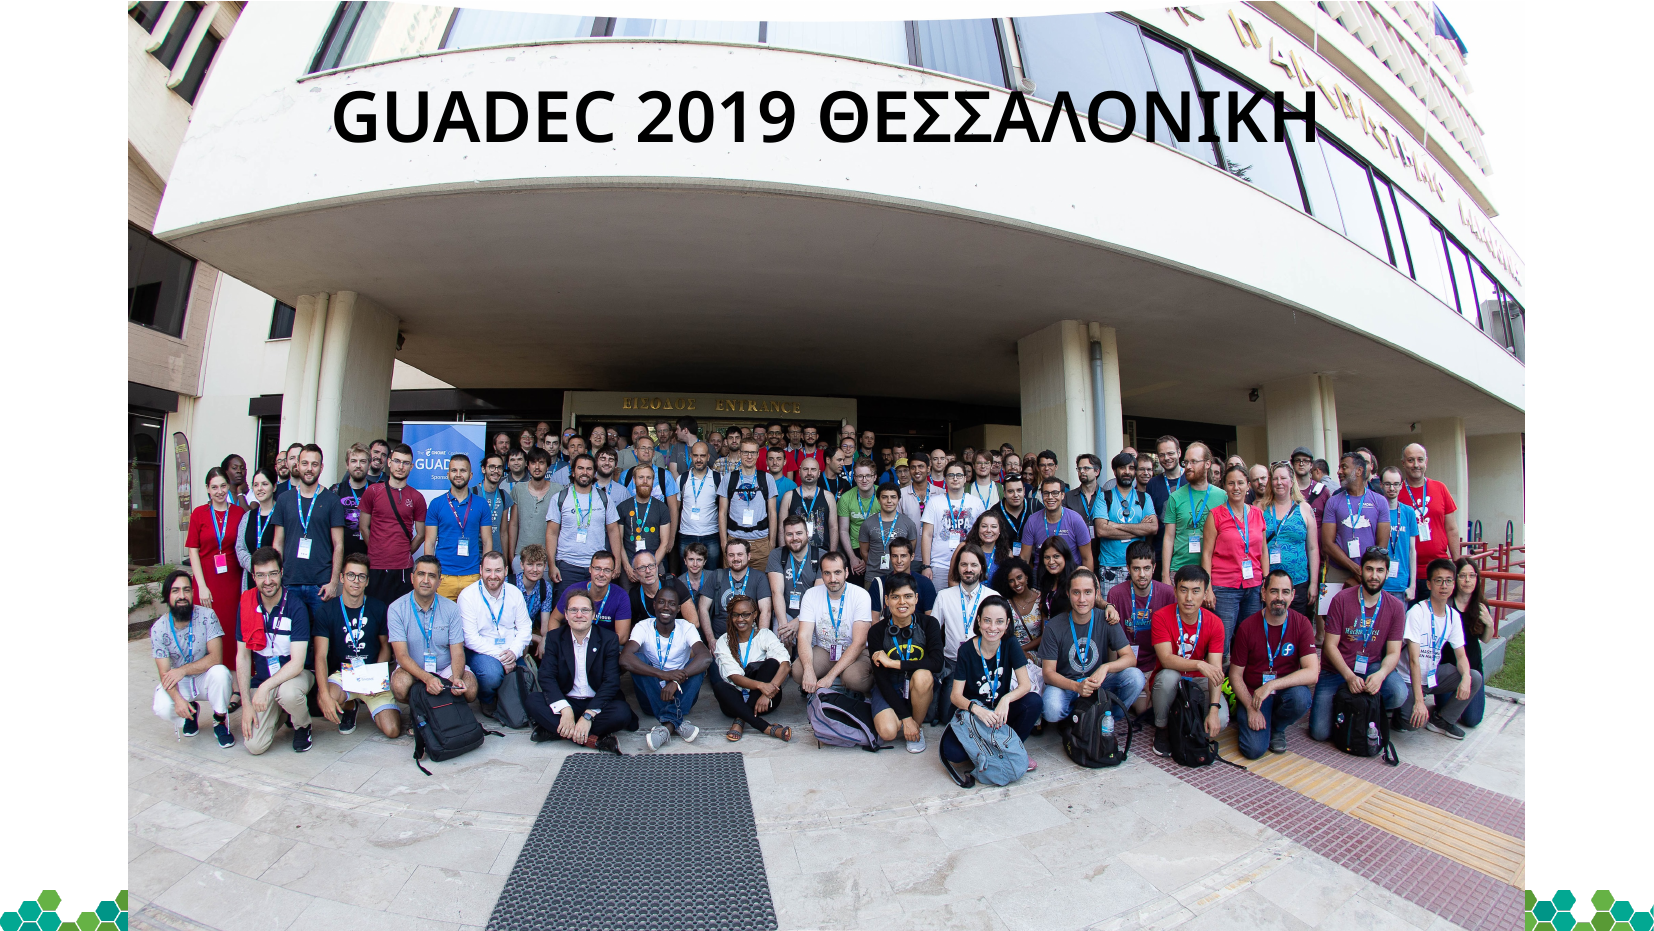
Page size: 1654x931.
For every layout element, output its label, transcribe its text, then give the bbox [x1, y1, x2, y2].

title GUADEC 2019 ΘΕΣΣΑΛΟΝΙΚΗ [123, 37, 1530, 193]
picture [0, 193, 1654, 931]
picture [128, 1, 1525, 37]
